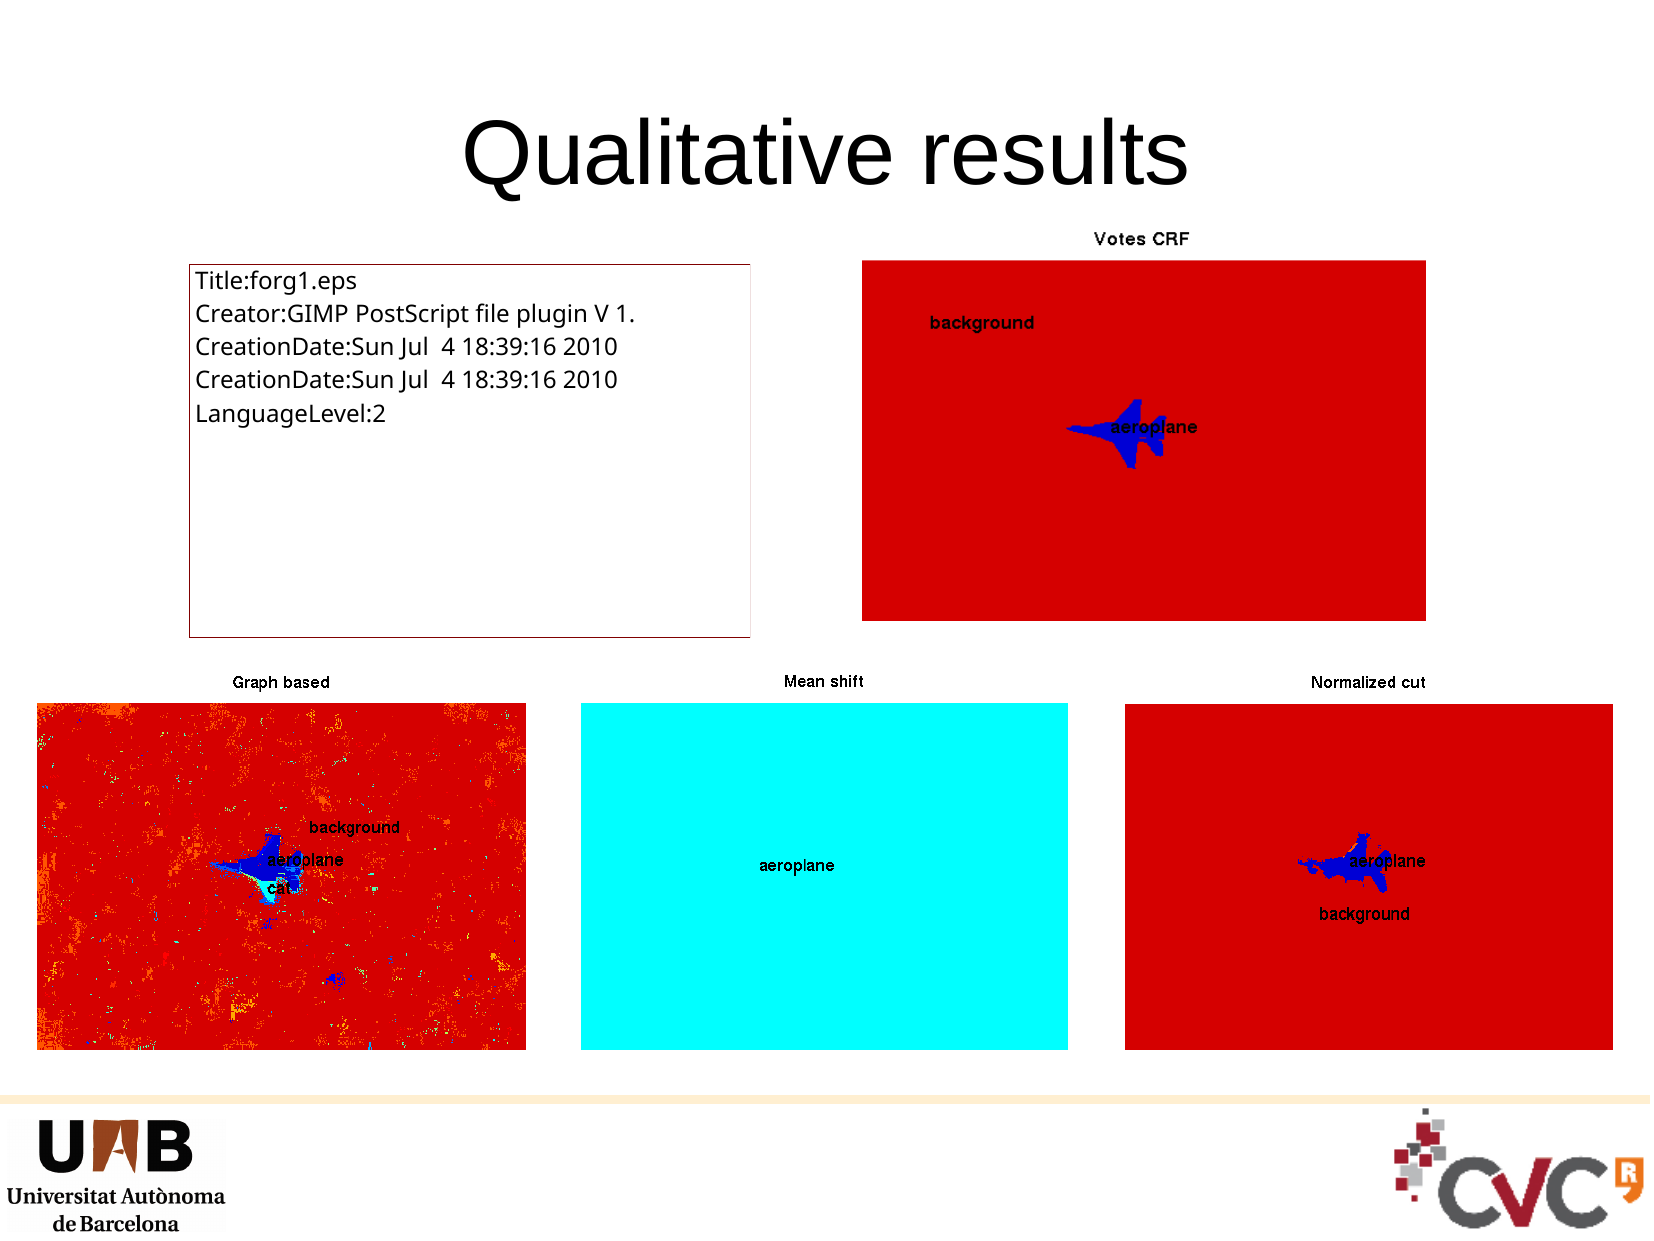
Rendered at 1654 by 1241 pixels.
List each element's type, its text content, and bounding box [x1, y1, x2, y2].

picture [862, 230, 1426, 621]
picture [1393, 1107, 1650, 1235]
picture [187, 262, 751, 638]
title Qualitative results [82, 56, 1571, 250]
picture [580, 674, 1068, 1051]
picture [7, 1119, 226, 1232]
picture [1125, 674, 1613, 1051]
picture [37, 674, 526, 1051]
